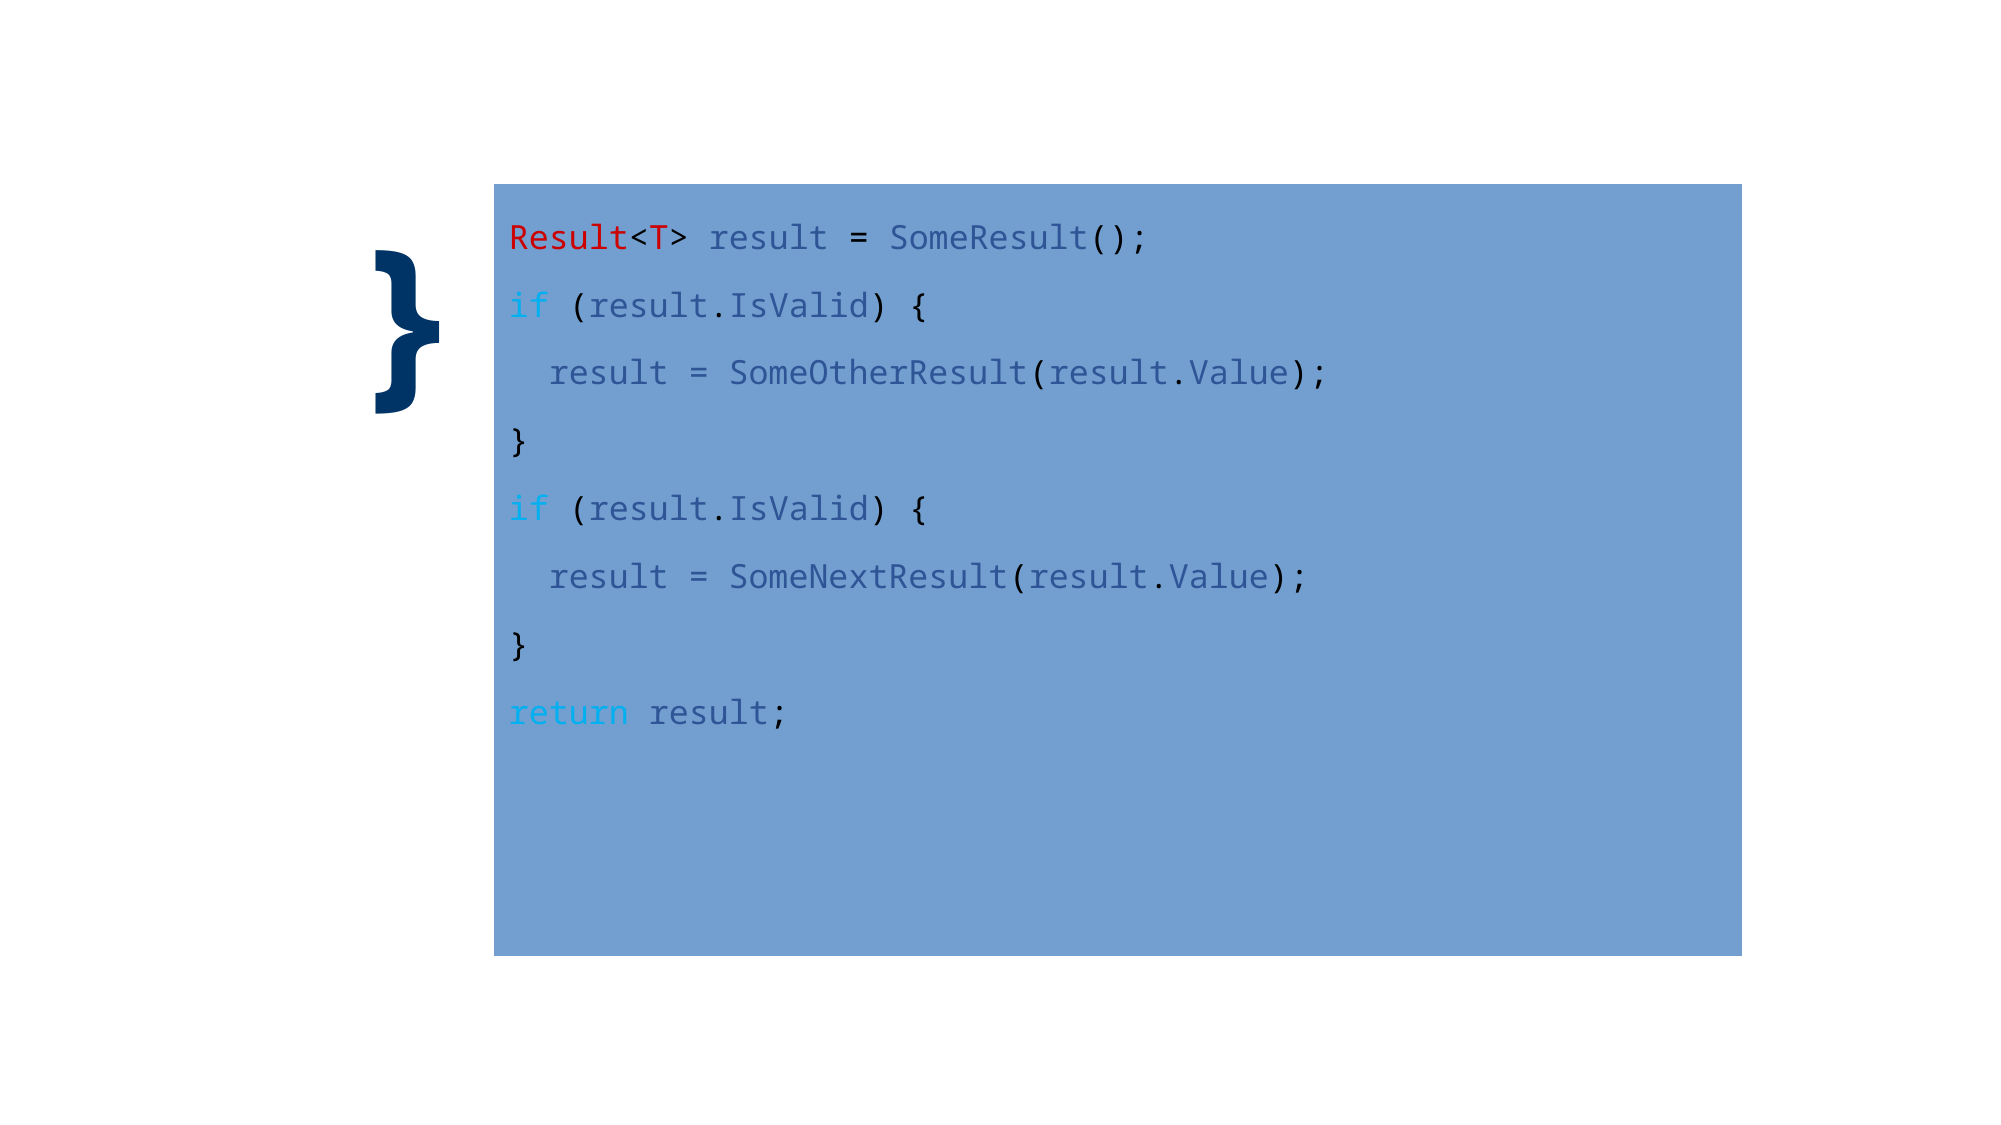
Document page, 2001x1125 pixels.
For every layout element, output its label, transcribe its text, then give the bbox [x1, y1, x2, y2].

table_header Result<T> result = SomeResult(); if (result.IsValid) { result = SomeOtherResult(result.Value); } if (result.IsValid) { result = SomeNextResult(result.Value); } return result; [494, 184, 1742, 956]
text_box } [353, 147, 472, 441]
